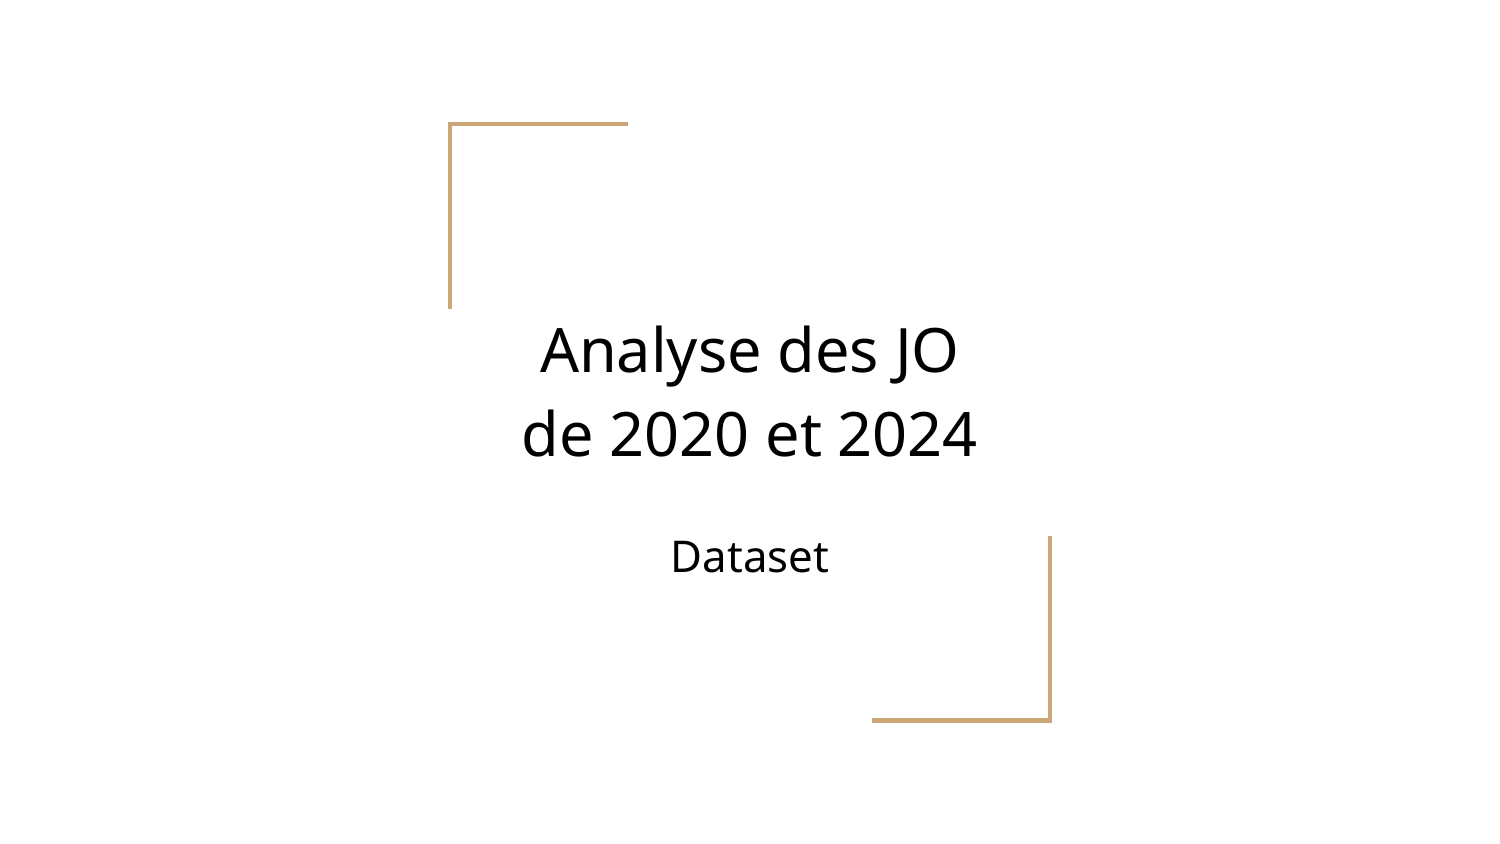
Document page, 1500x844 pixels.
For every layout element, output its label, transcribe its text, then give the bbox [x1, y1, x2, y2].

title Analyse des JO de 2020 et 2024 [499, 236, 1001, 490]
subtitle Dataset [499, 511, 1001, 627]
